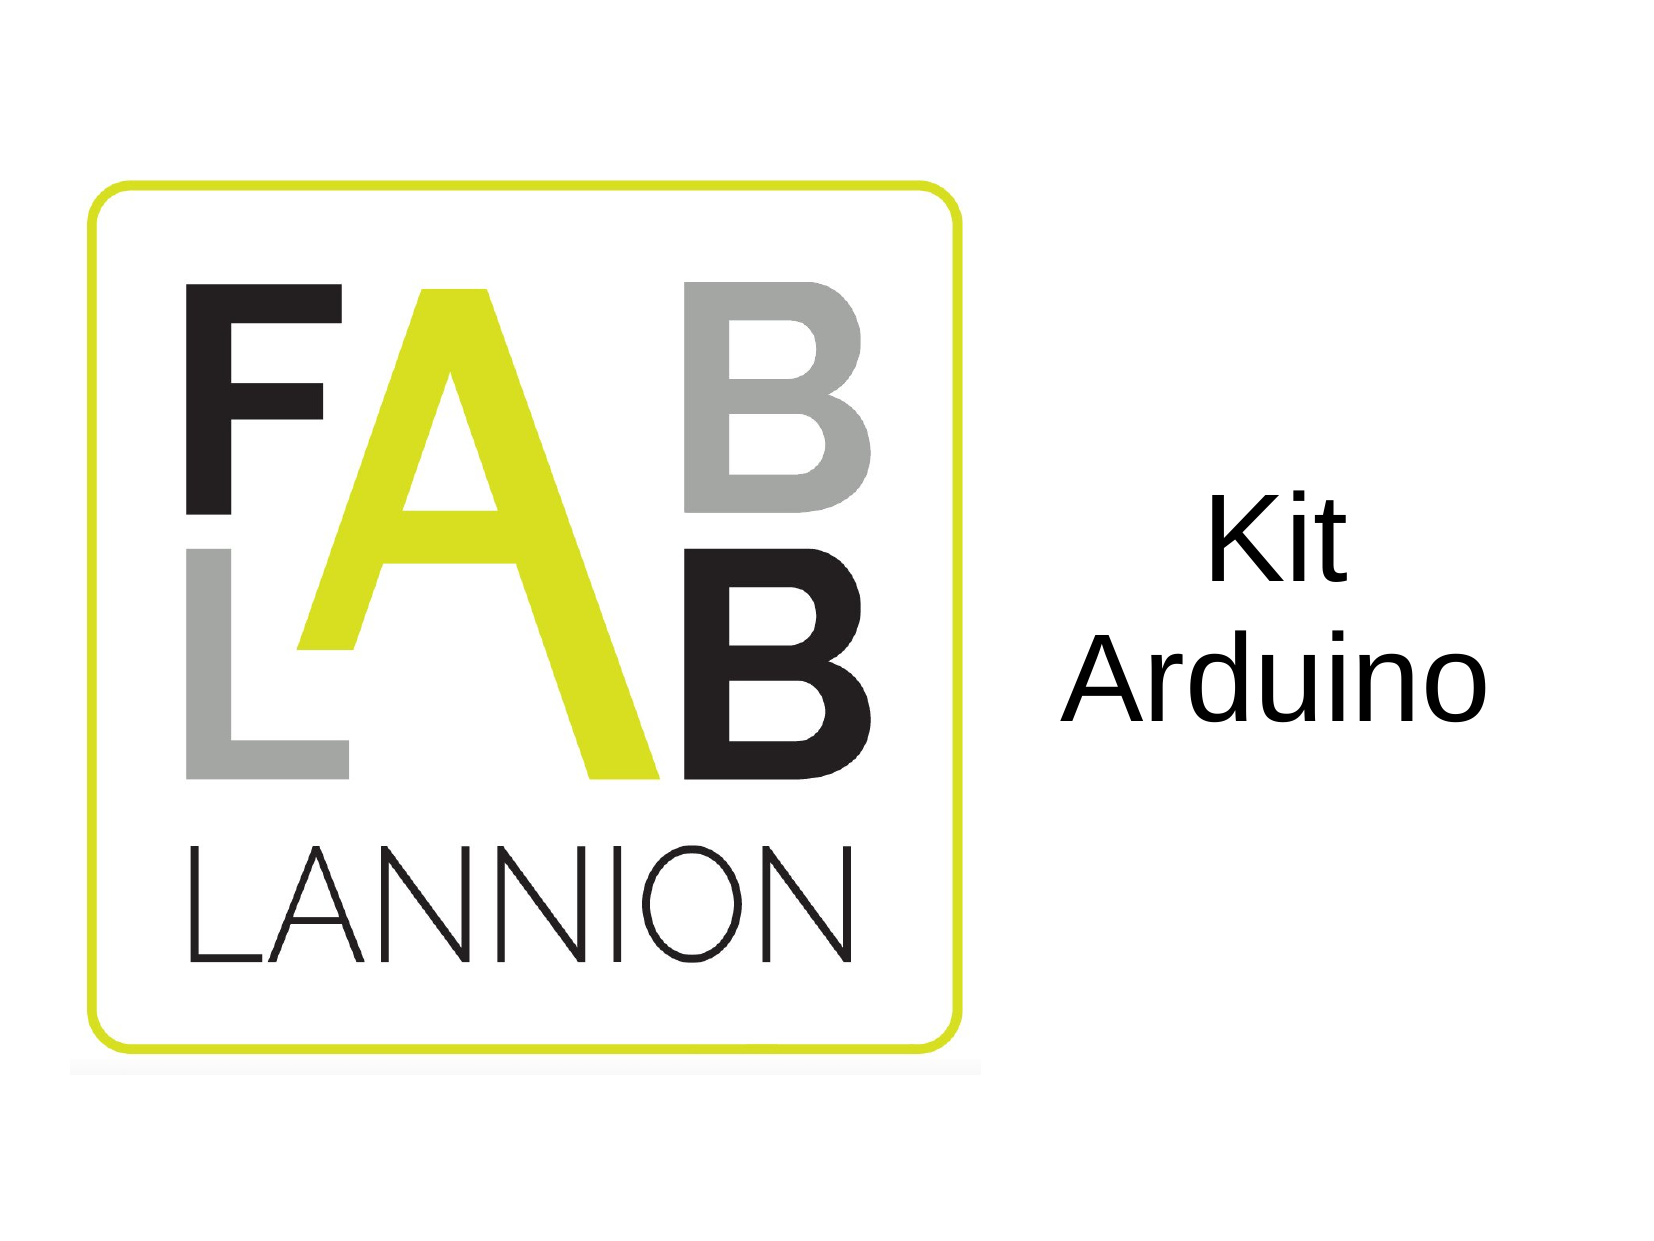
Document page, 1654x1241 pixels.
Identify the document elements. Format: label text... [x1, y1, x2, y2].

picture [70, 165, 981, 1075]
title Kit Arduino [980, 271, 1571, 945]
